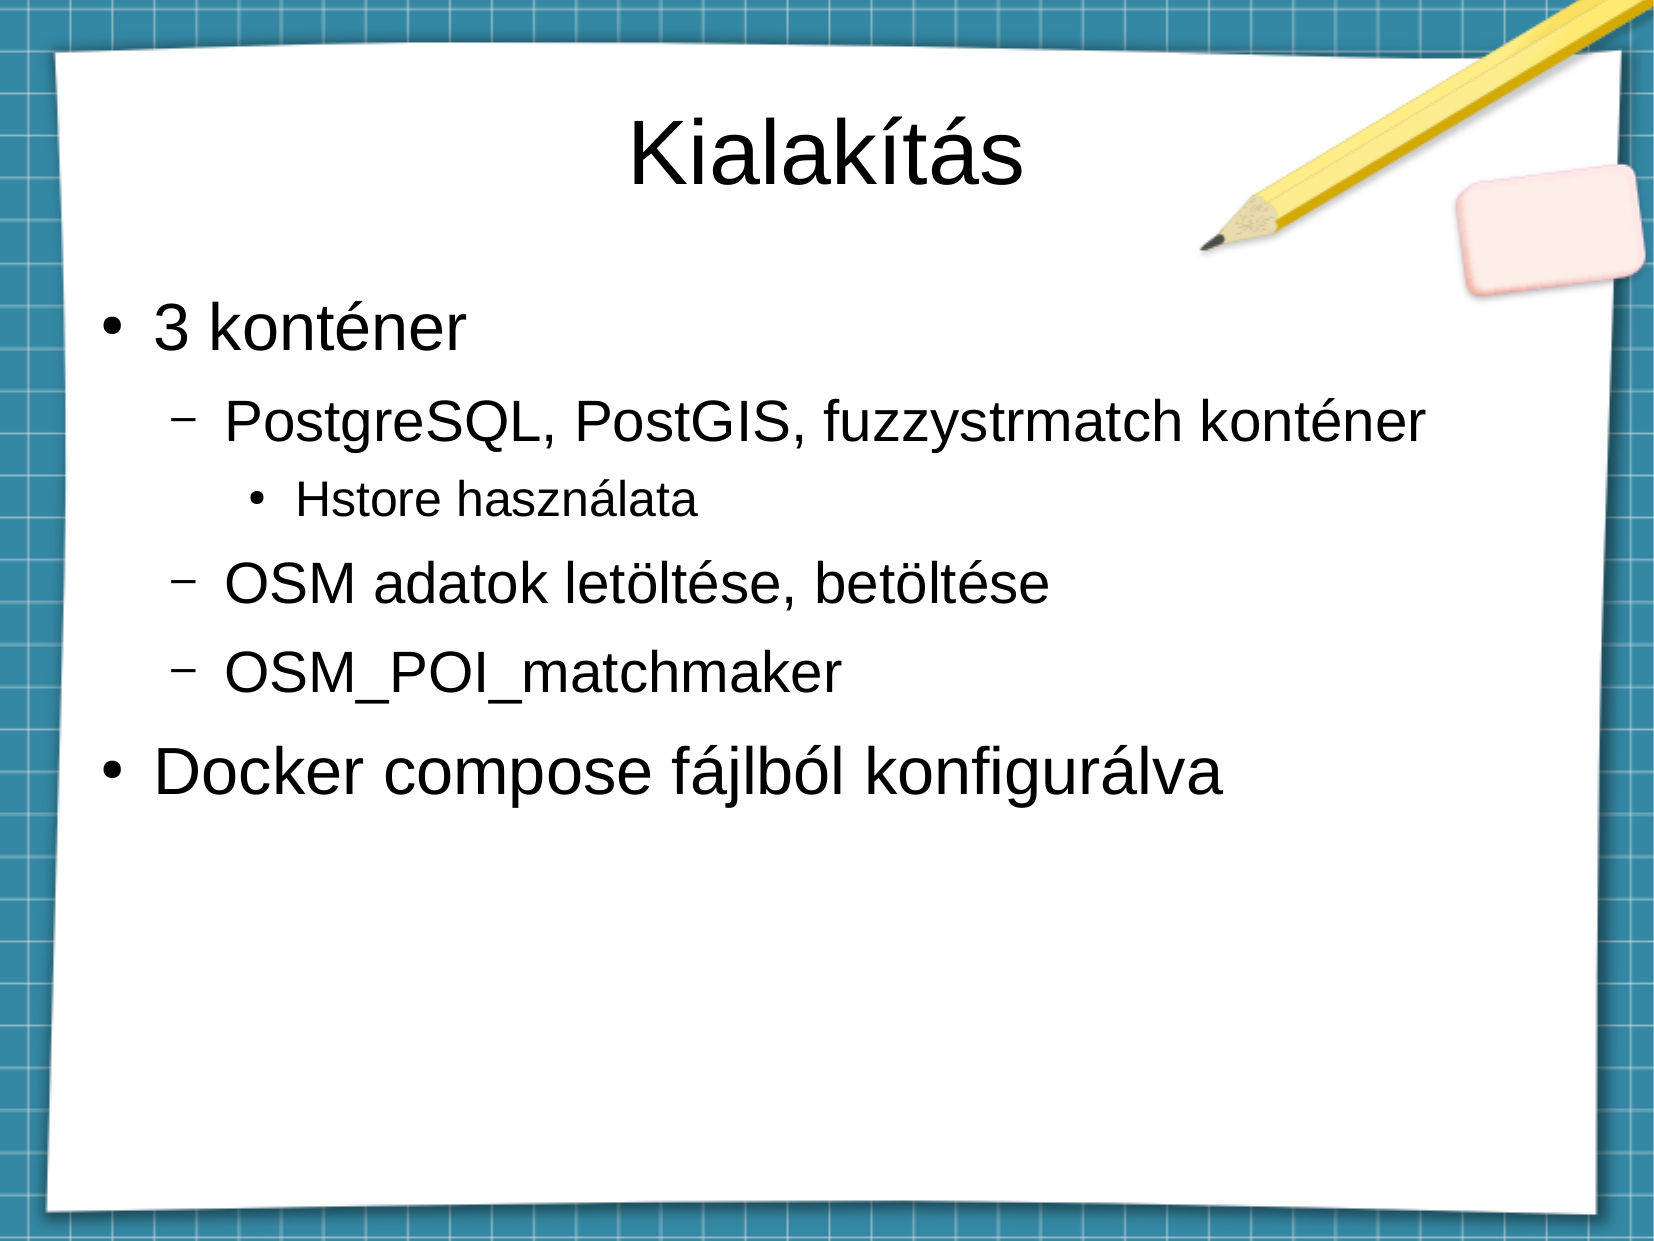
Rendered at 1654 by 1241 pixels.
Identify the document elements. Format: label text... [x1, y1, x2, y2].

list 3 konténer PostgreSQL, PostGIS, fuzzystrmatch konténer Hstore használata OSM adatok letöltése, betöltése OSM_POI_matchmaker Docker compose fájlból konfigurálva [82, 290, 1571, 1010]
title Kialakítás [82, 49, 1571, 257]
picture [0, 0, 1654, 1241]
